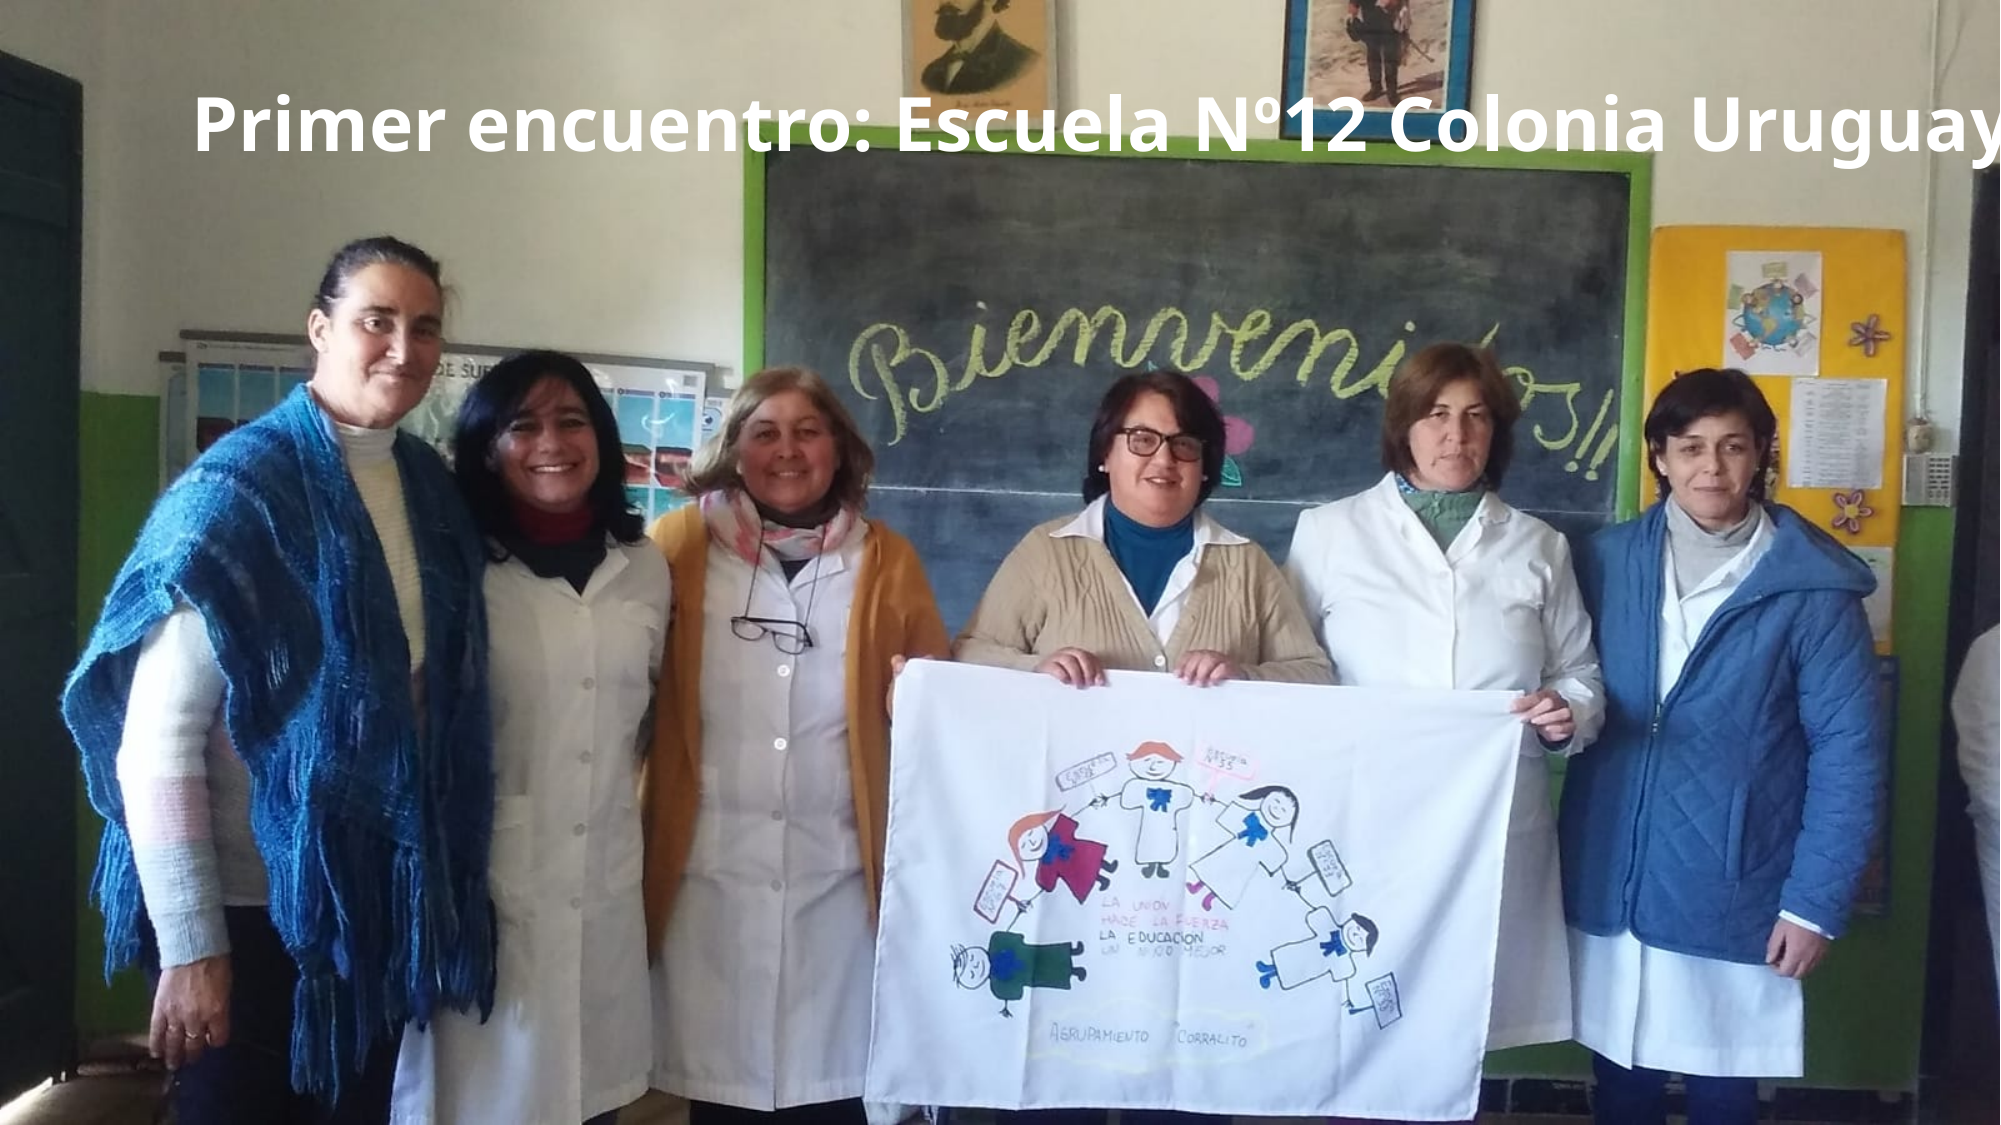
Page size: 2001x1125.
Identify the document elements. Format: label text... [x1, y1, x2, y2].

picture [0, 0, 2000, 1125]
text_box Primer encuentro: Escuela Nº12 Colonia Uruguaya [157, 68, 1950, 291]
